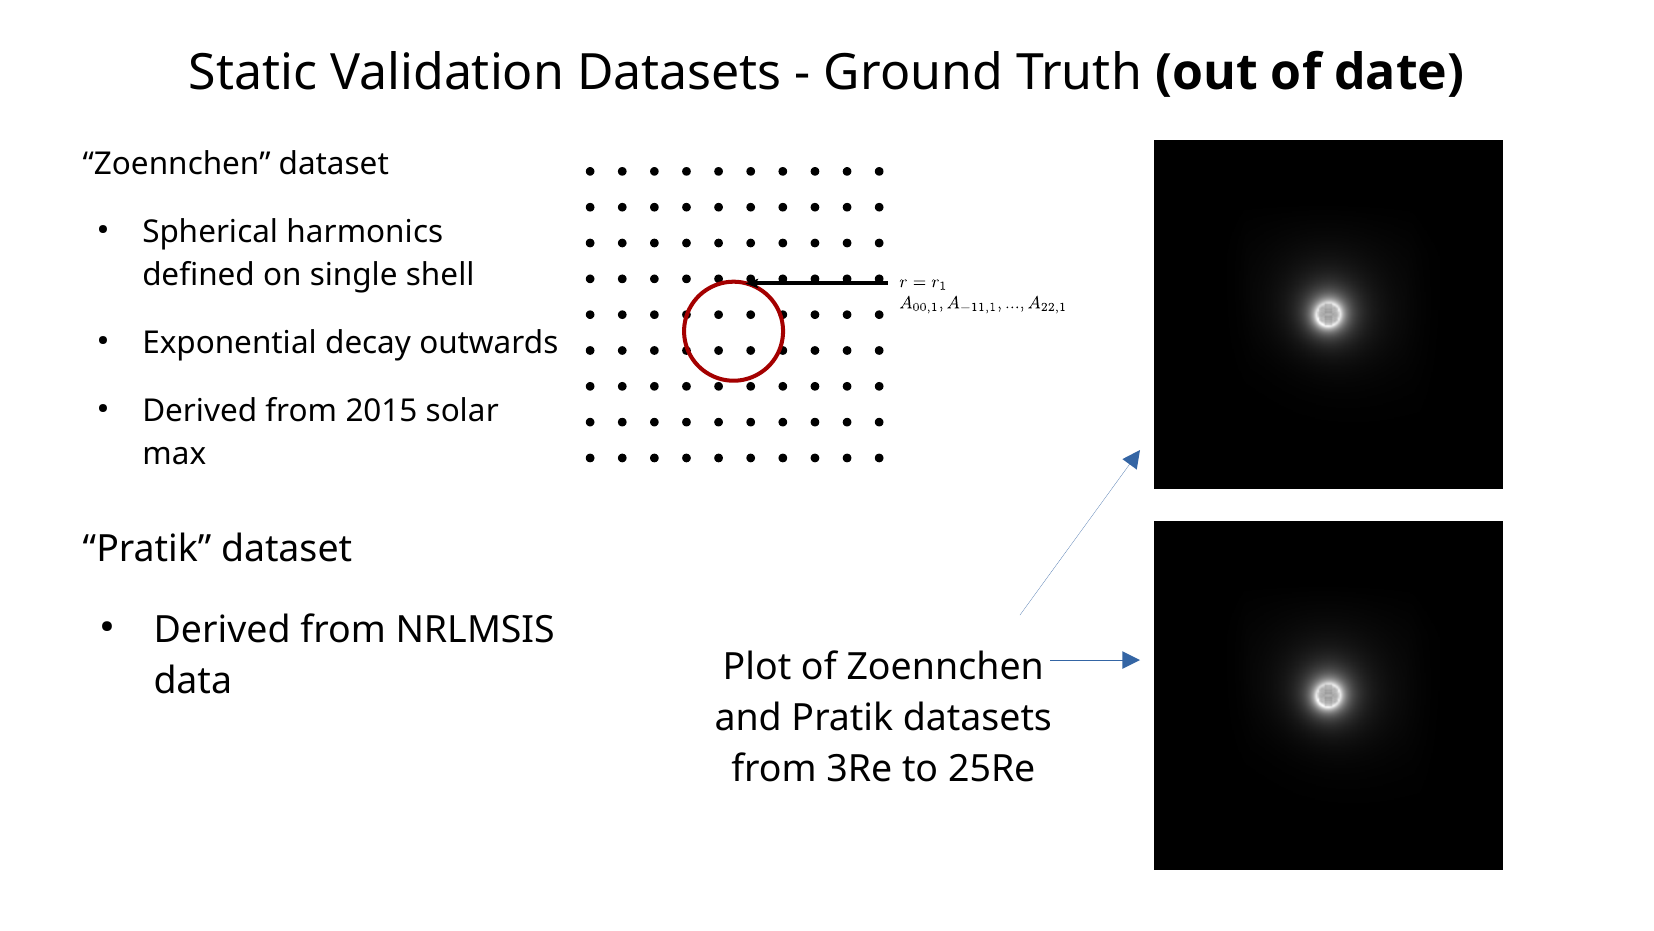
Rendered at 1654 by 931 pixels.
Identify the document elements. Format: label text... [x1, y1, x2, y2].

picture [585, 167, 1065, 463]
picture [1154, 140, 1503, 489]
list “Pratik” dataset Derived from NRLMSIS data [82, 521, 562, 870]
picture [1154, 521, 1503, 870]
list “Zoennchen” dataset Spherical harmonics defined on single shell Exponential decay outwards Derived from 2015 solar max [82, 140, 562, 489]
list Plot of Zoennchen and Pratik datasets from 3Re to 25Re [703, 639, 1064, 811]
title Static Validation Datasets - Ground Truth (out of date) [82, 18, 1571, 122]
